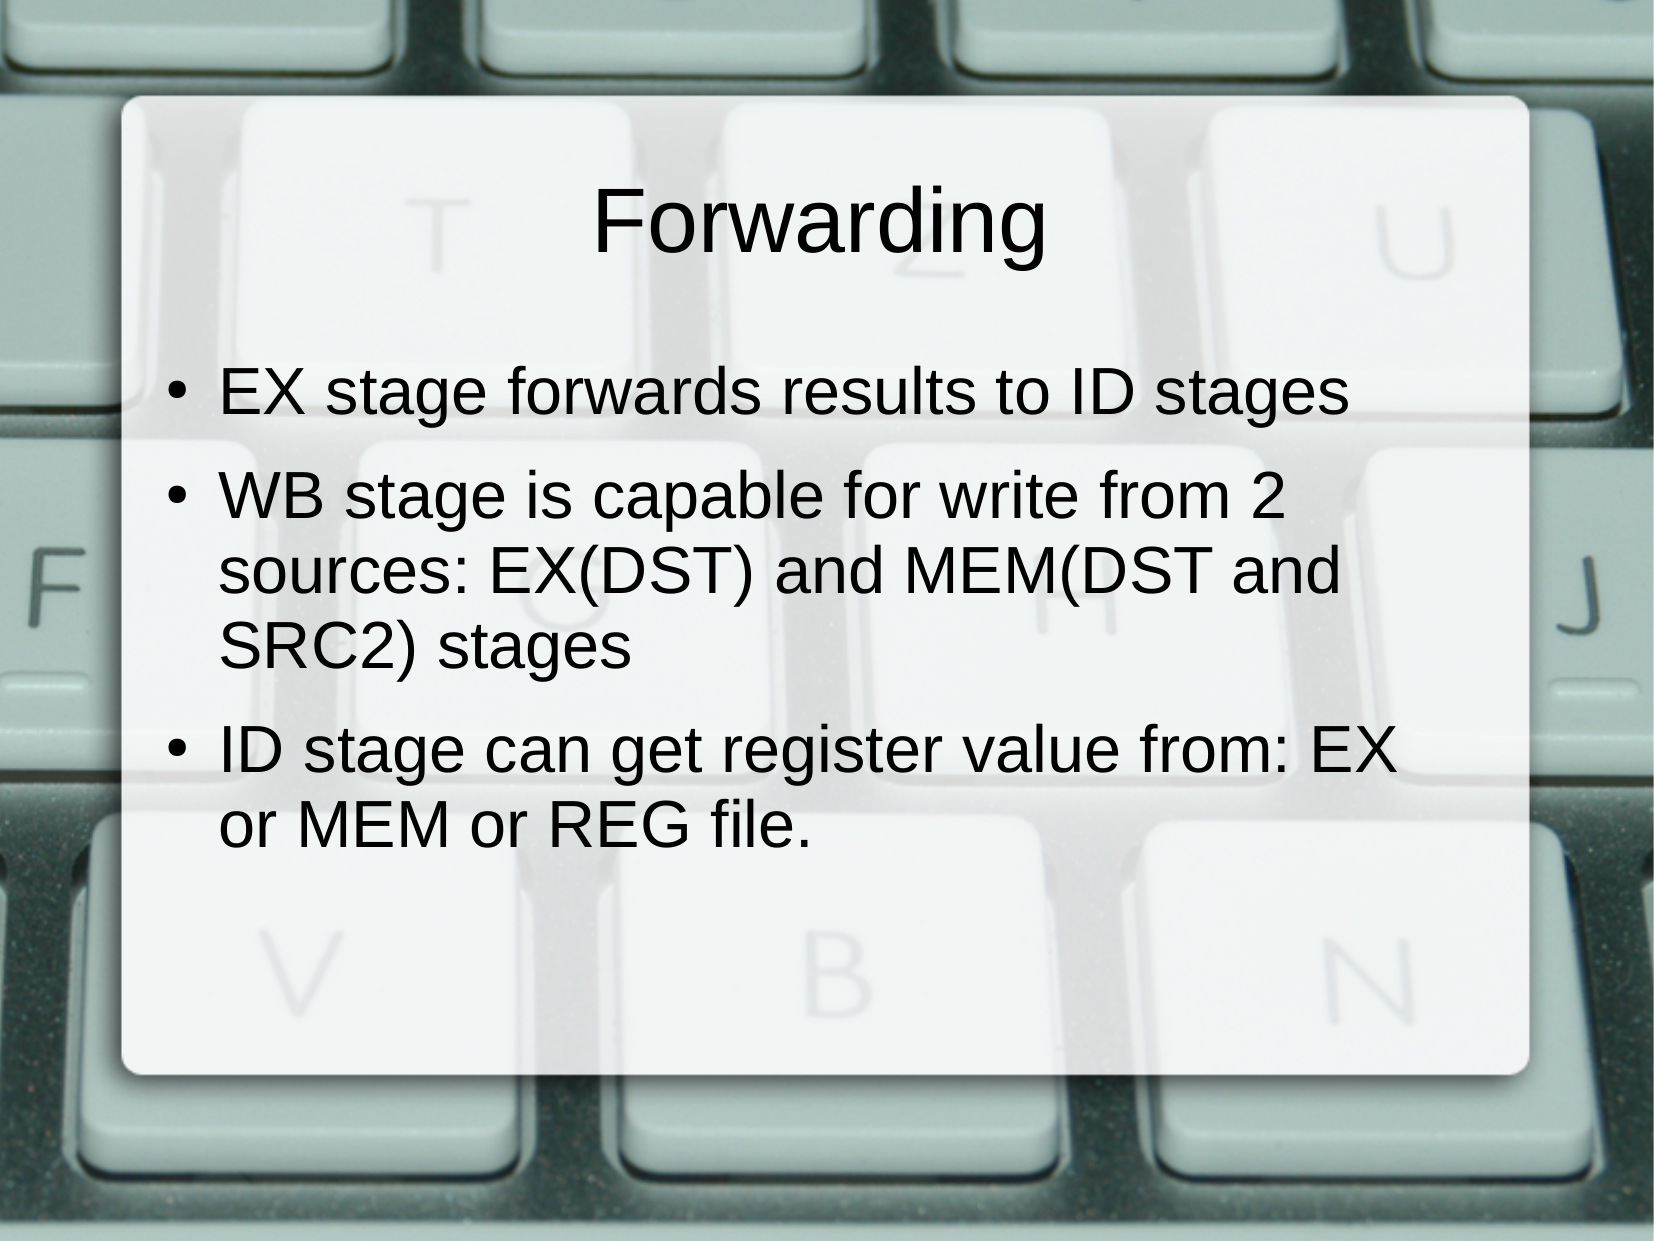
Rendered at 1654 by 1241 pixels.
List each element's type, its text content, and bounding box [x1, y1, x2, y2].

title Forwarding [135, 125, 1506, 318]
list EX stage forwards results to ID stages WB stage is capable for write from 2 sources: EX(DST) and MEM(DST and SRC2) stages ID stage can get register value from: EX or MEM or REG file. [147, 354, 1463, 1049]
picture [0, 0, 1654, 1241]
